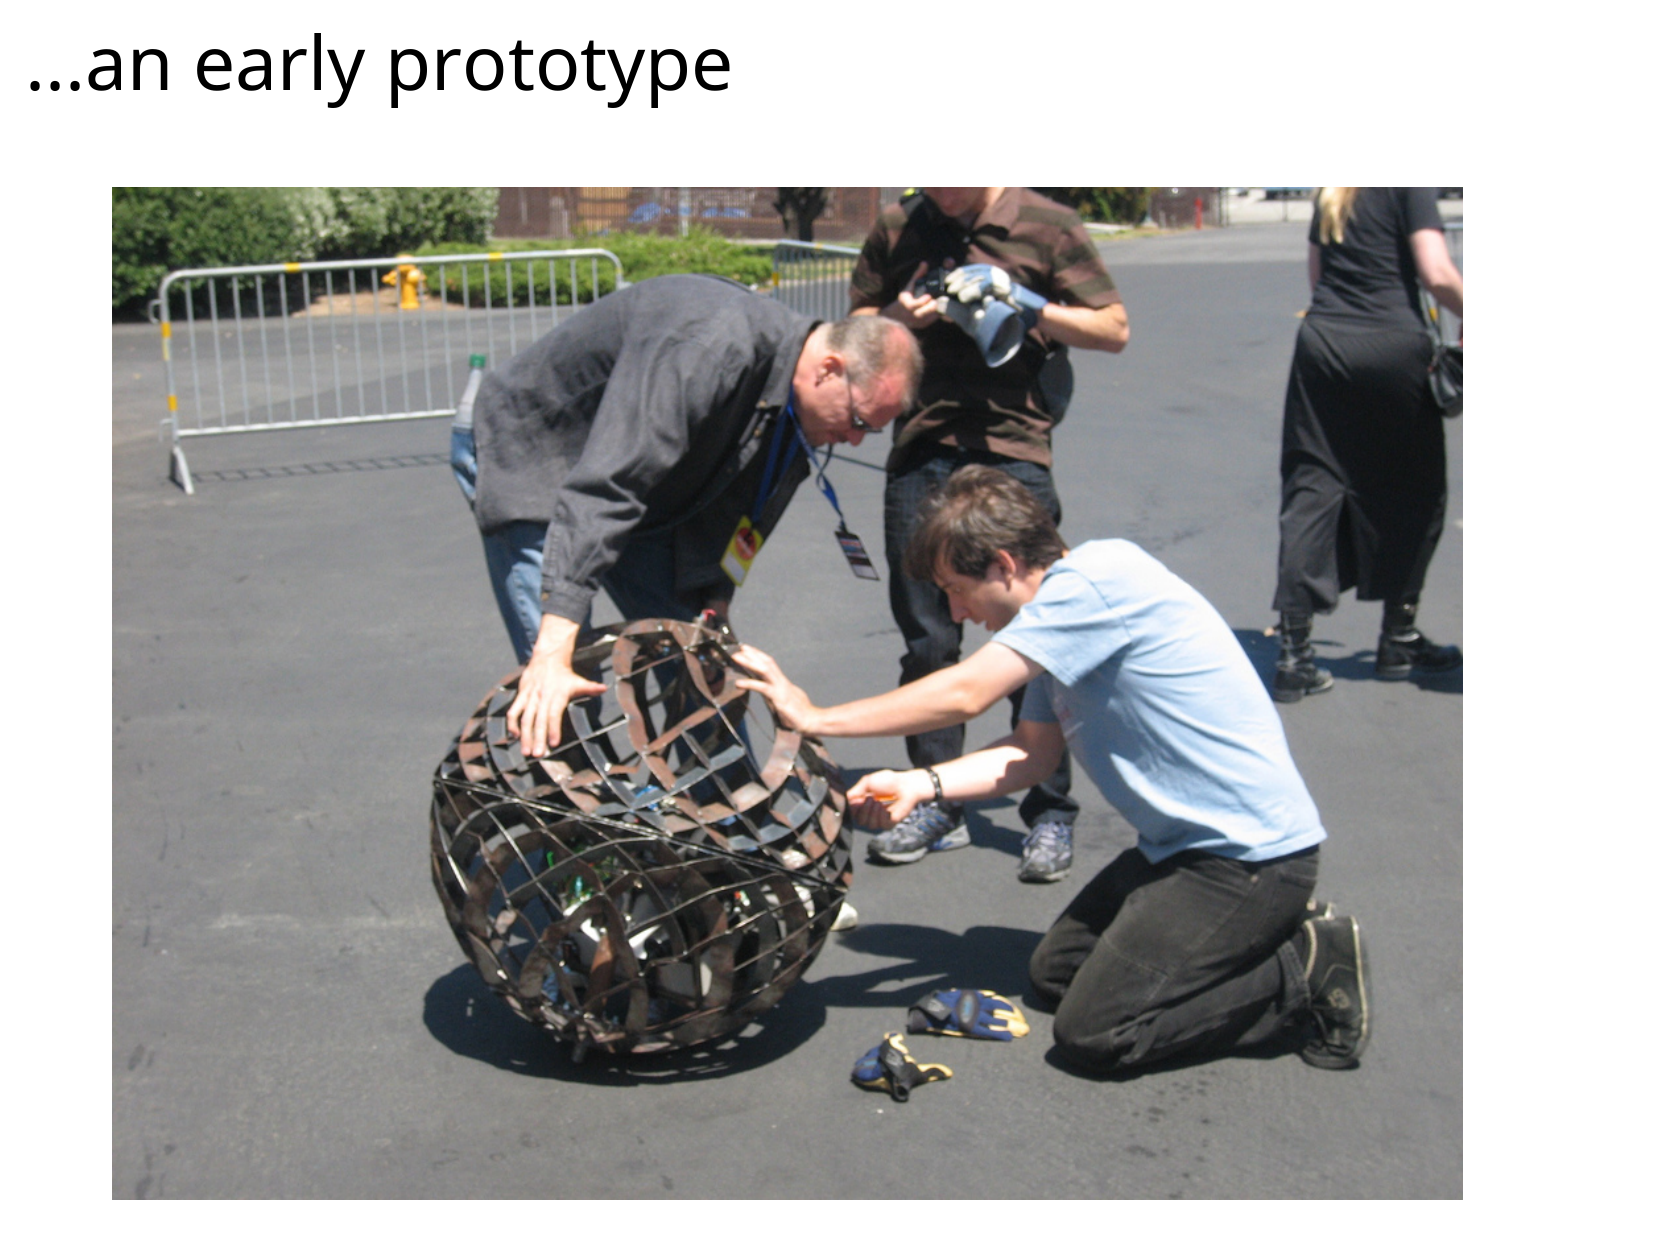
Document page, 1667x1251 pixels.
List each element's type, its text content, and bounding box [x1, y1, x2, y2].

title ...an early prototype [0, 0, 1667, 113]
picture [112, 187, 1463, 1201]
